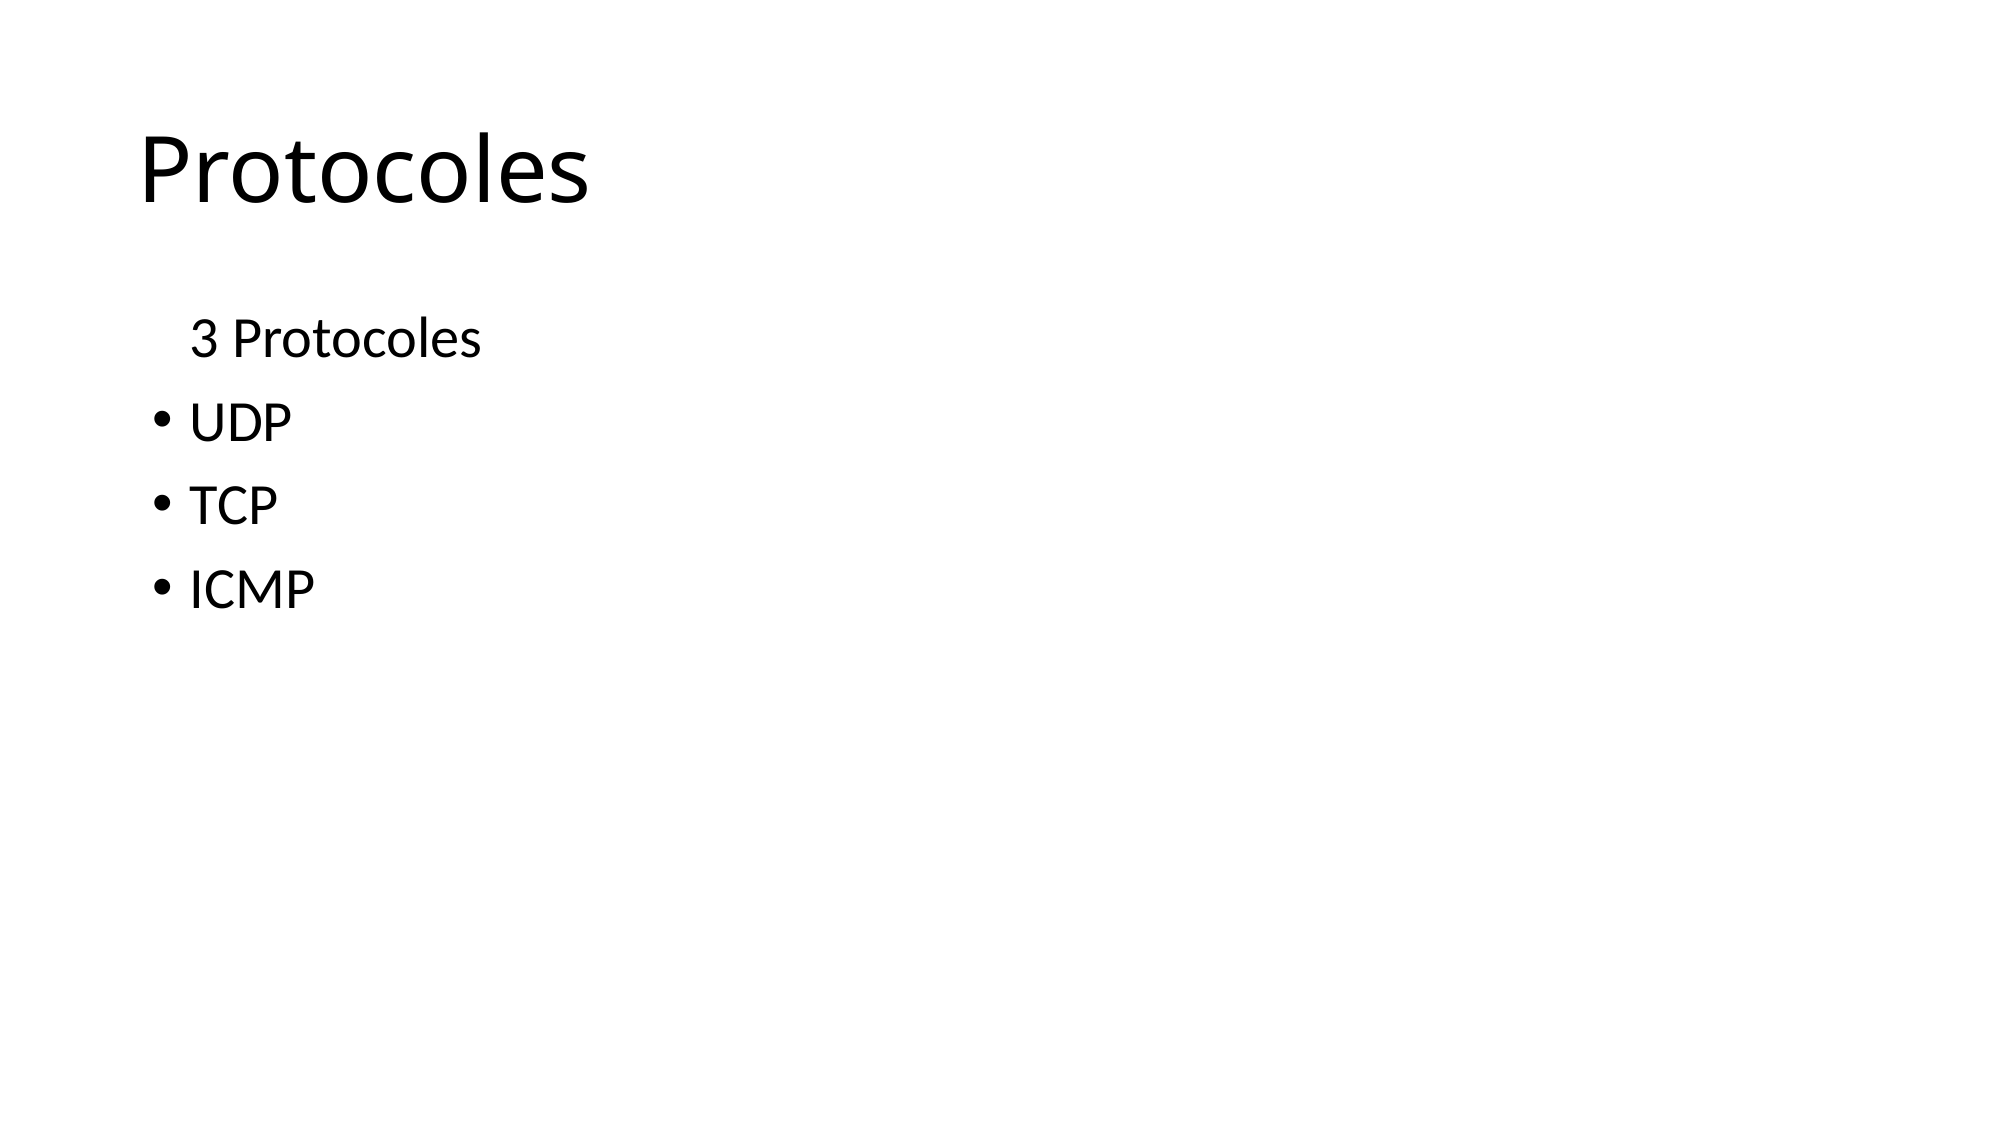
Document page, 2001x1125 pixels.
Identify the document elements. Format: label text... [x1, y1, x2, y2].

list 3 Protocoles UDP TCP ICMP [137, 299, 1863, 1014]
title Protocoles [137, 59, 1863, 278]
